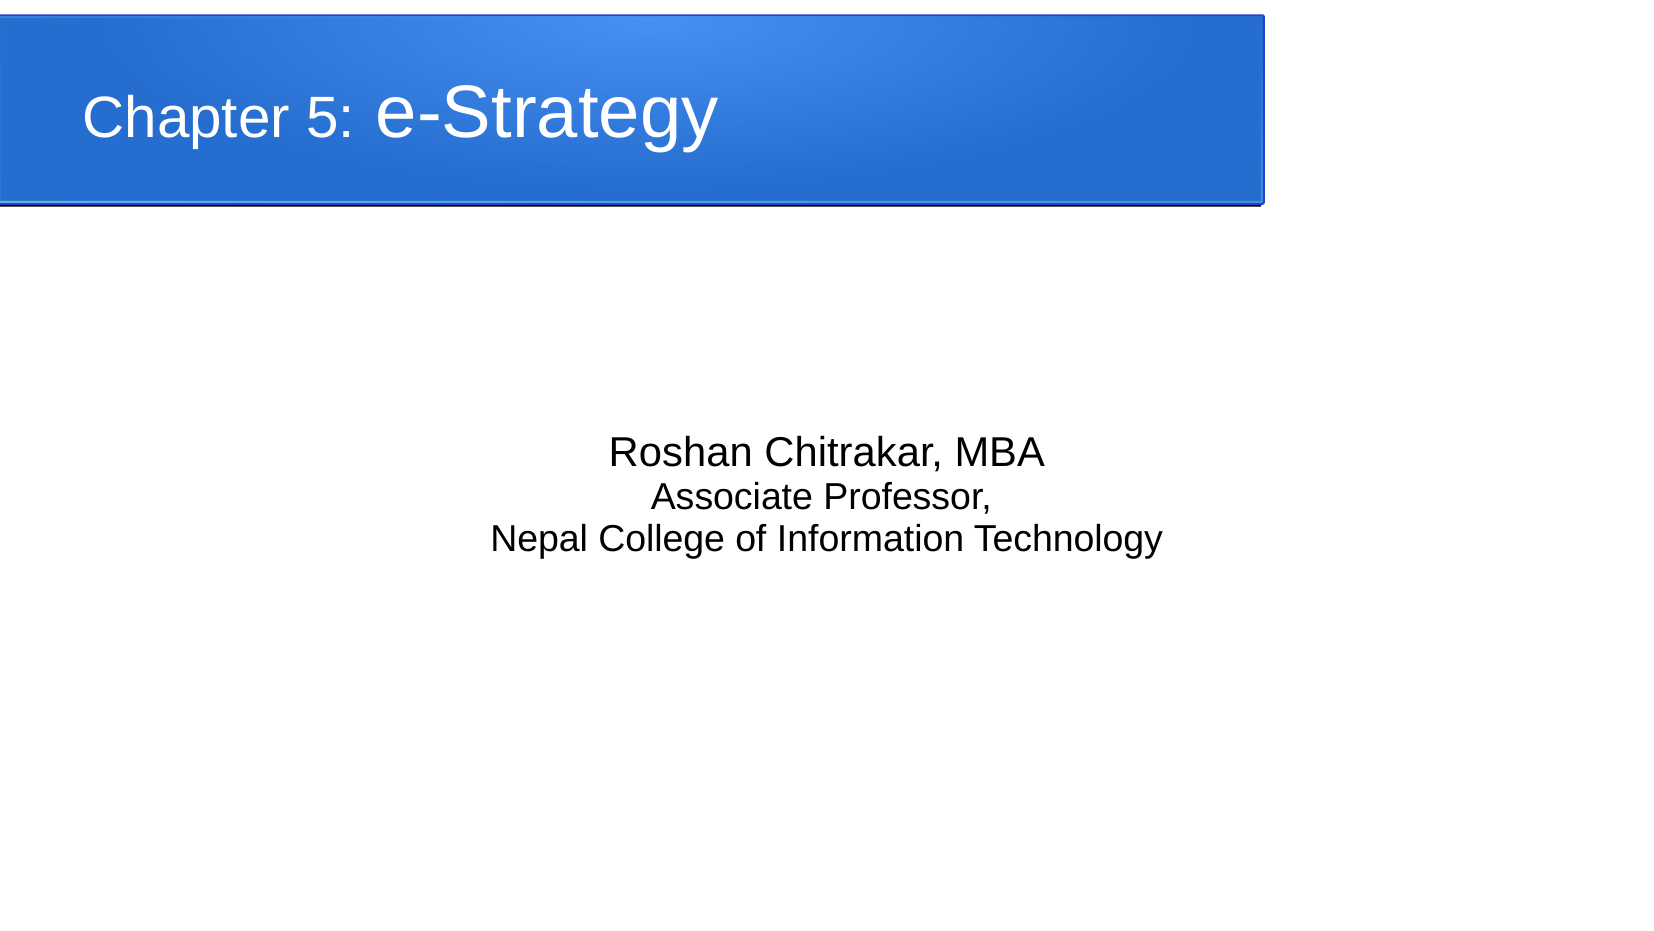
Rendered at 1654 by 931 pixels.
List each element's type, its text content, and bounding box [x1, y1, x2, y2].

title Chapter 5: e-Strategy [82, 35, 1235, 189]
subtitle Roshan Chitrakar, MBA Associate Professor, Nepal College of Information Technology [82, 224, 1571, 764]
